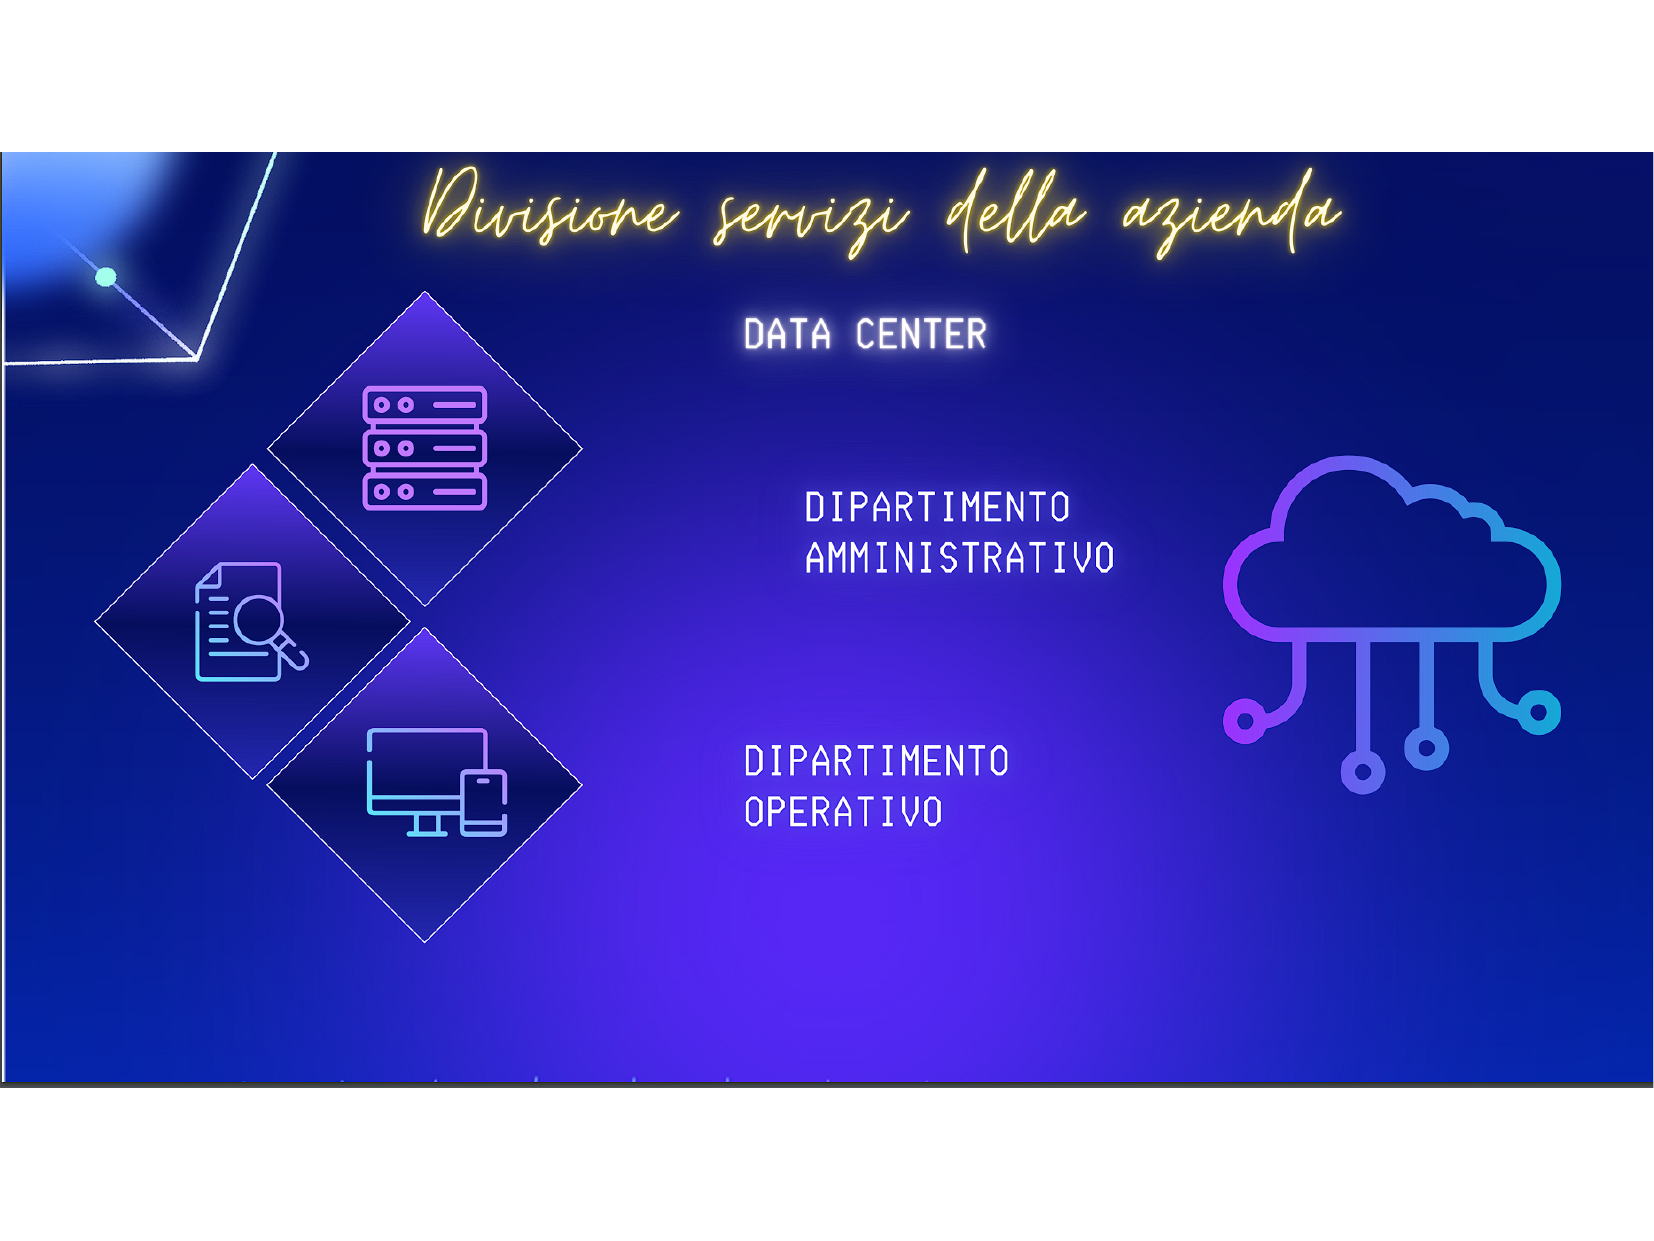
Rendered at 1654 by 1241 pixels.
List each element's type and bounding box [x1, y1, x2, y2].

picture [0, 152, 1654, 1088]
